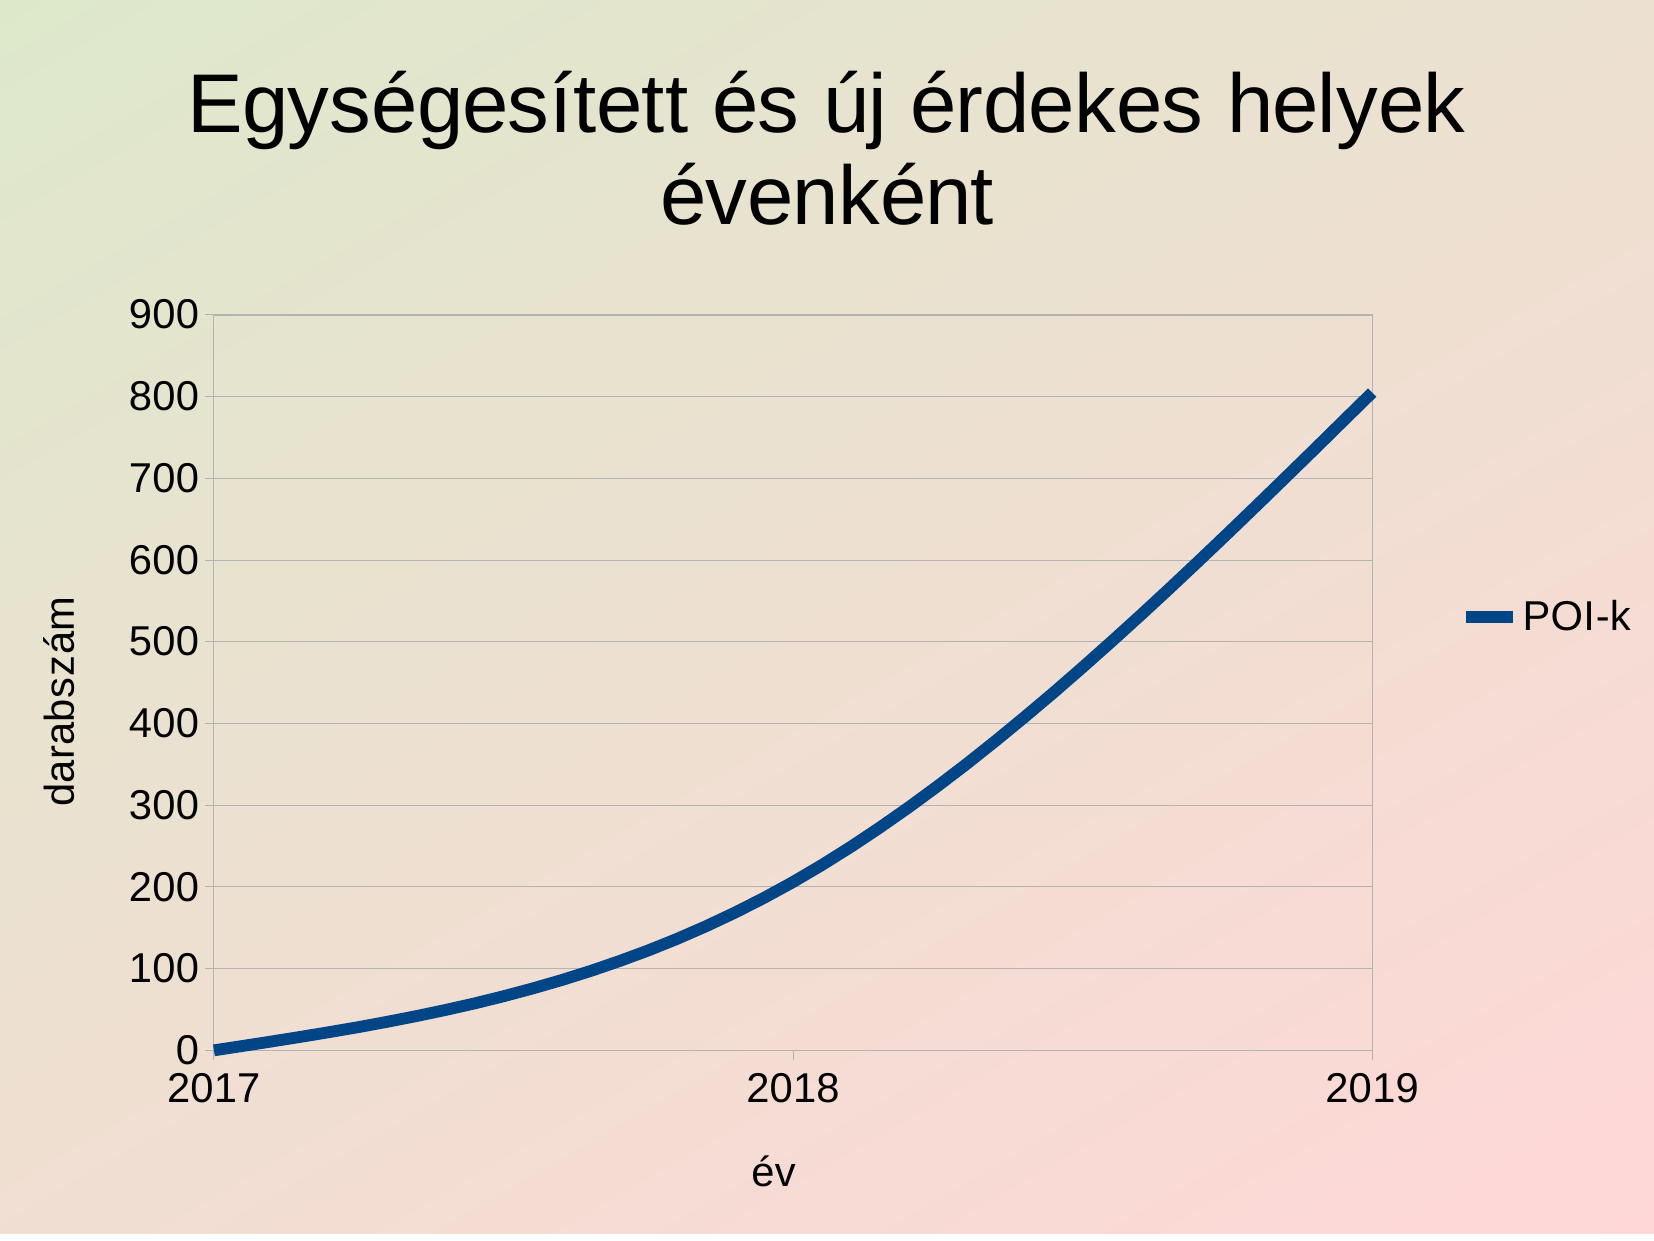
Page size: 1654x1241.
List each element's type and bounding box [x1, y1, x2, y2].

chart [0, 0, 1654, 1234]
